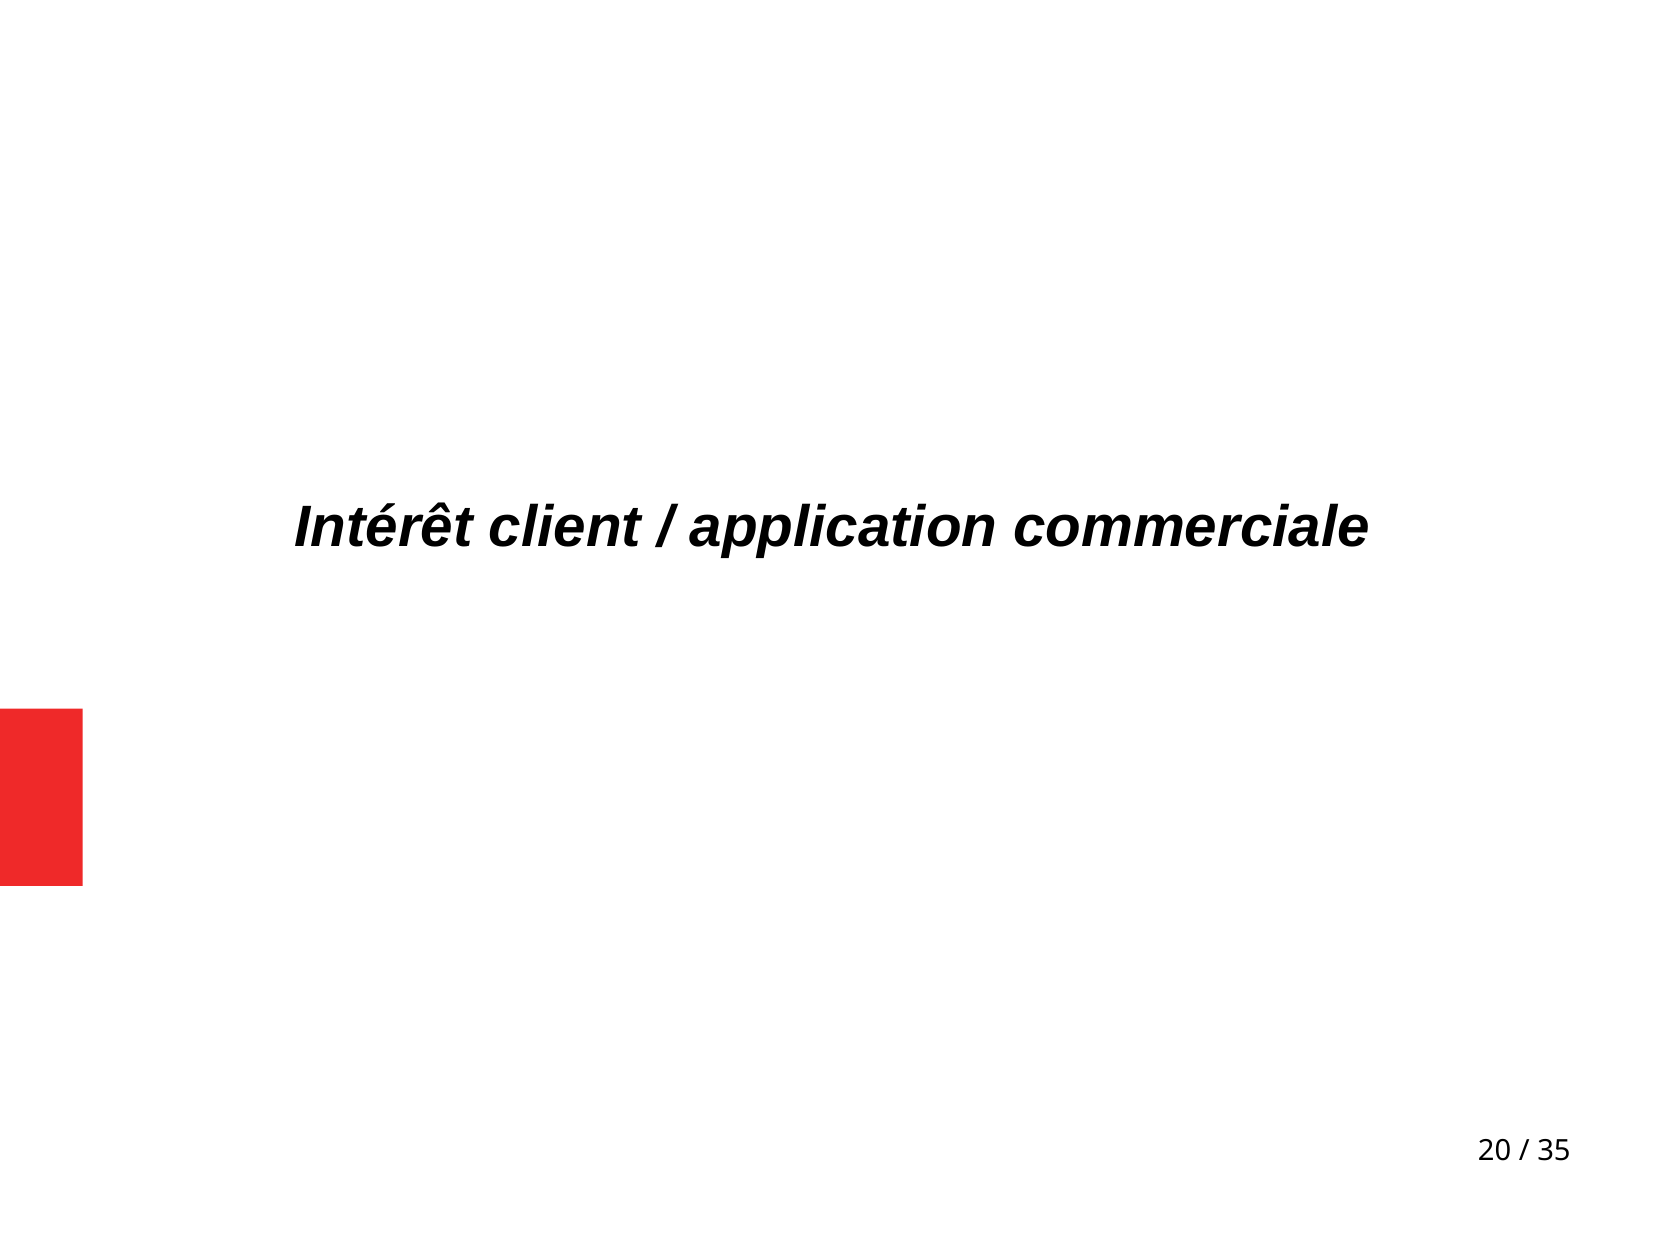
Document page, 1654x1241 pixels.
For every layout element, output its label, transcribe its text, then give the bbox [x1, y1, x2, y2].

title Intérêt client / application commerciale [129, 401, 1536, 638]
